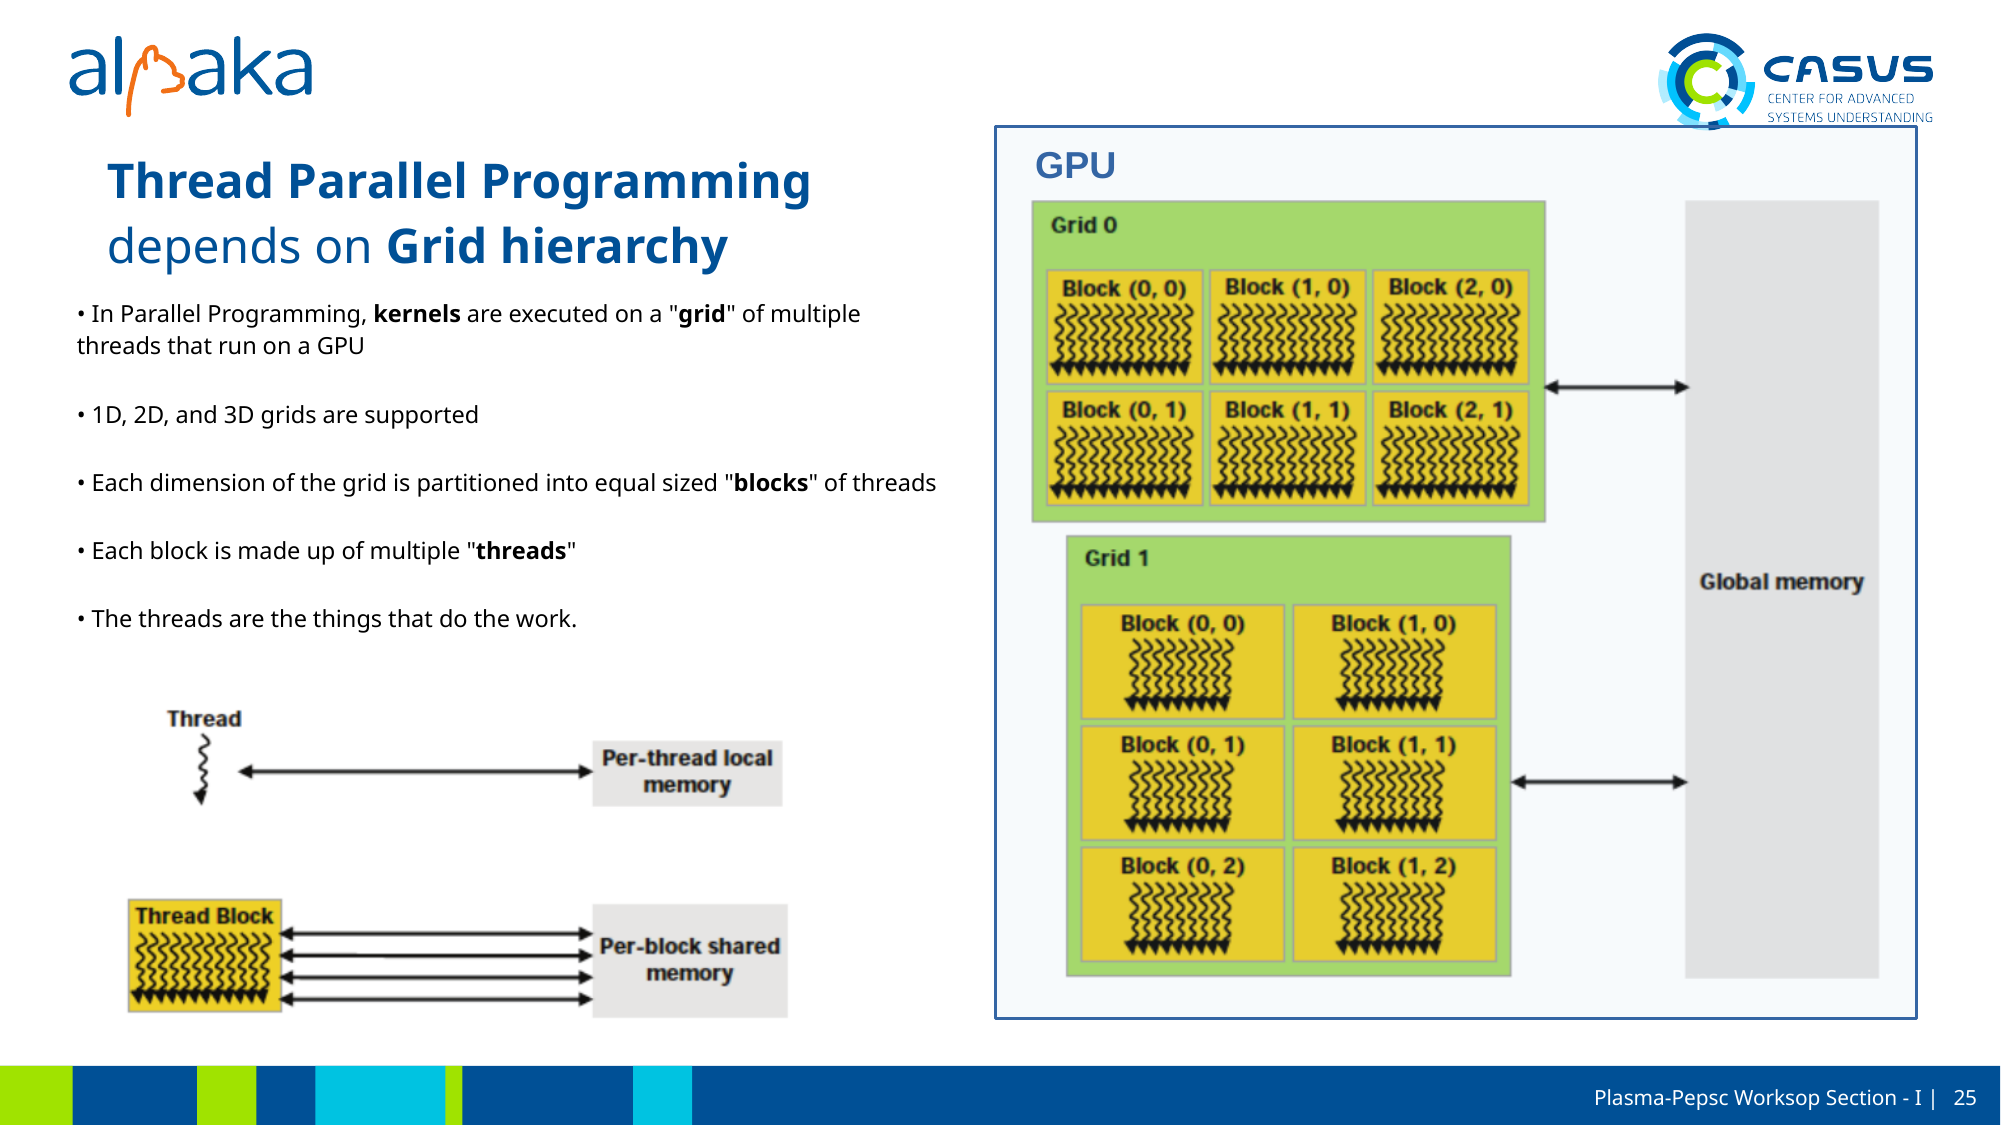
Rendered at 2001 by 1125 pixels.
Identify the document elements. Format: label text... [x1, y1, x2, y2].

text_box GPU [1020, 136, 1219, 194]
picture [68, 35, 313, 118]
text_box [995, 126, 1917, 1019]
picture [1658, 33, 1933, 131]
picture [102, 678, 803, 1047]
list • In Parallel Programming, kernels are executed on a "grid" of multiple threads that run on a GPU • 1D, 2D, and 3D grids are supported • Each dimension of the grid is partitioned into equal sized "blocks" of threads • Each block is made up of multiple "threads" • The threads are the things that do the work. [74, 267, 940, 675]
title Thread Parallel Programming depends on Grid hierarchy [106, 146, 995, 278]
